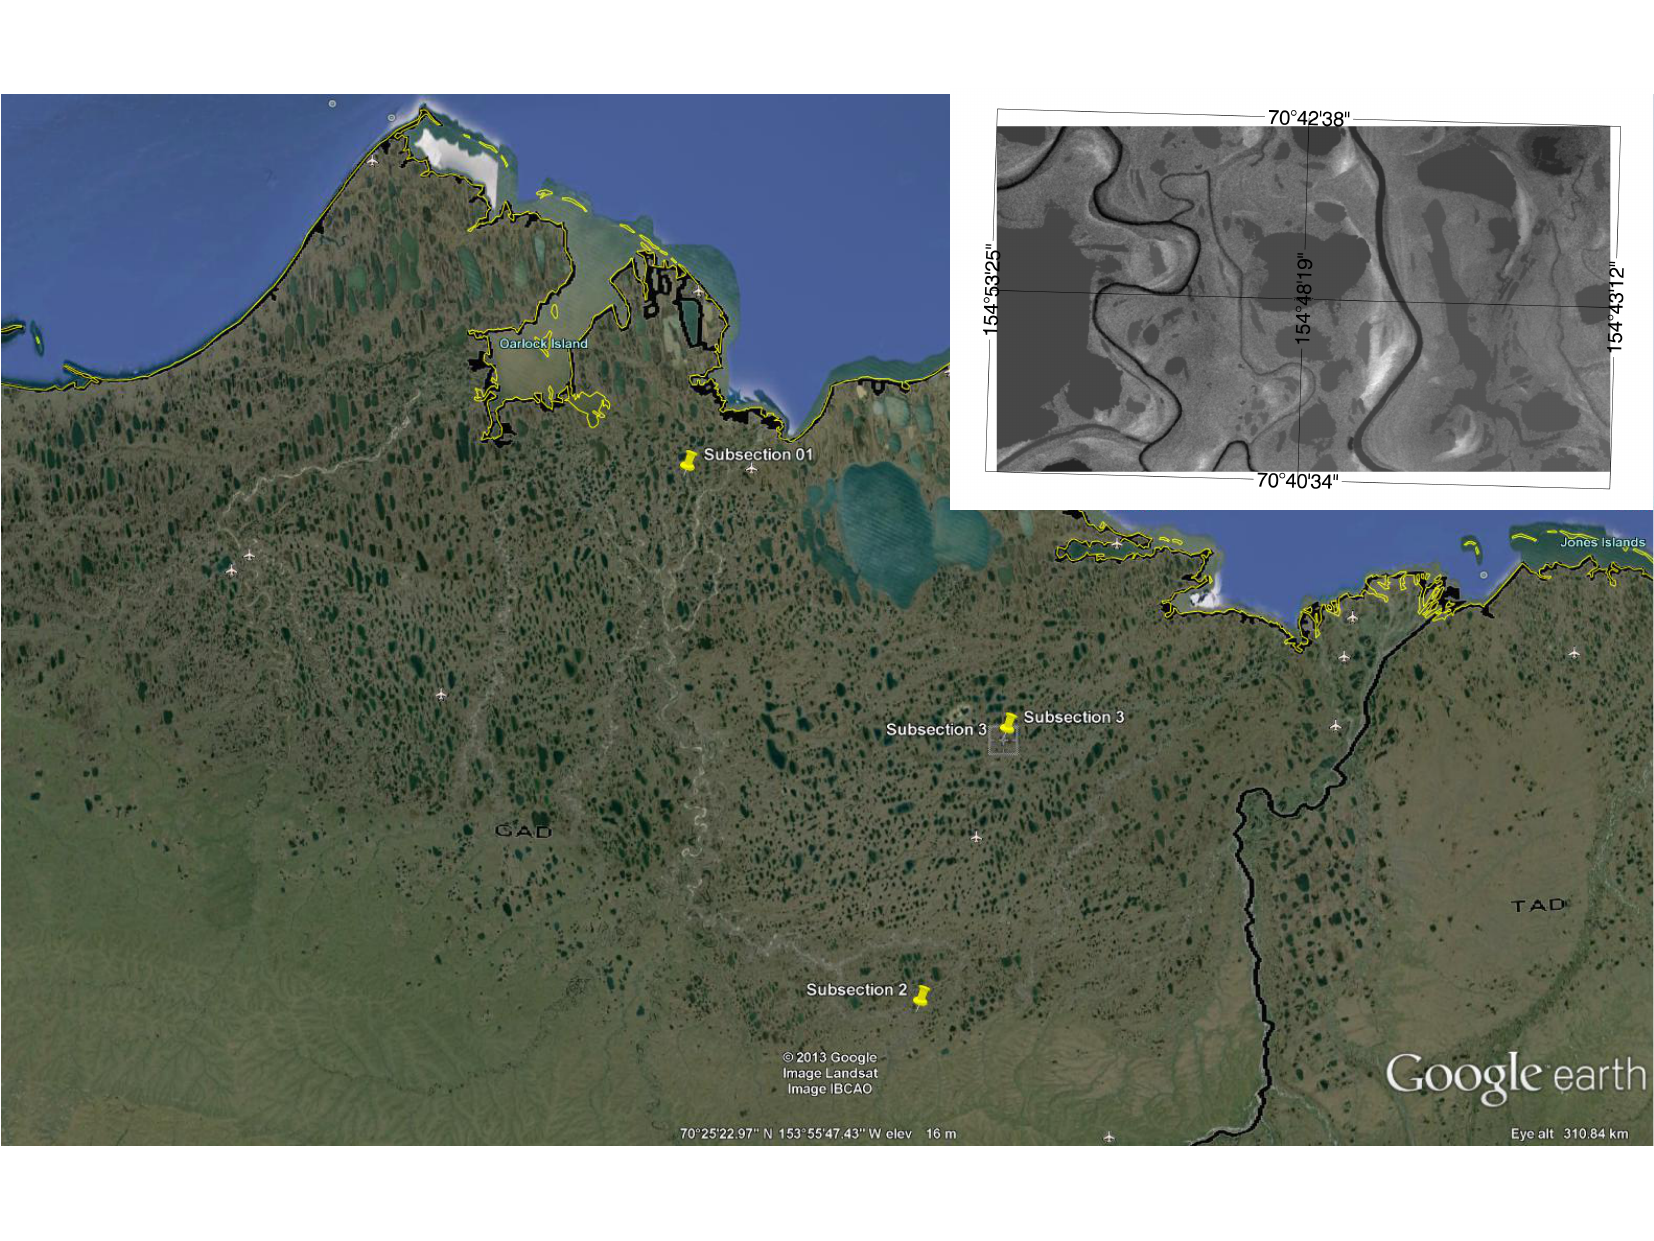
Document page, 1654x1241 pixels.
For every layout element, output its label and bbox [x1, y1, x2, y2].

picture [1, 88, 1654, 1146]
